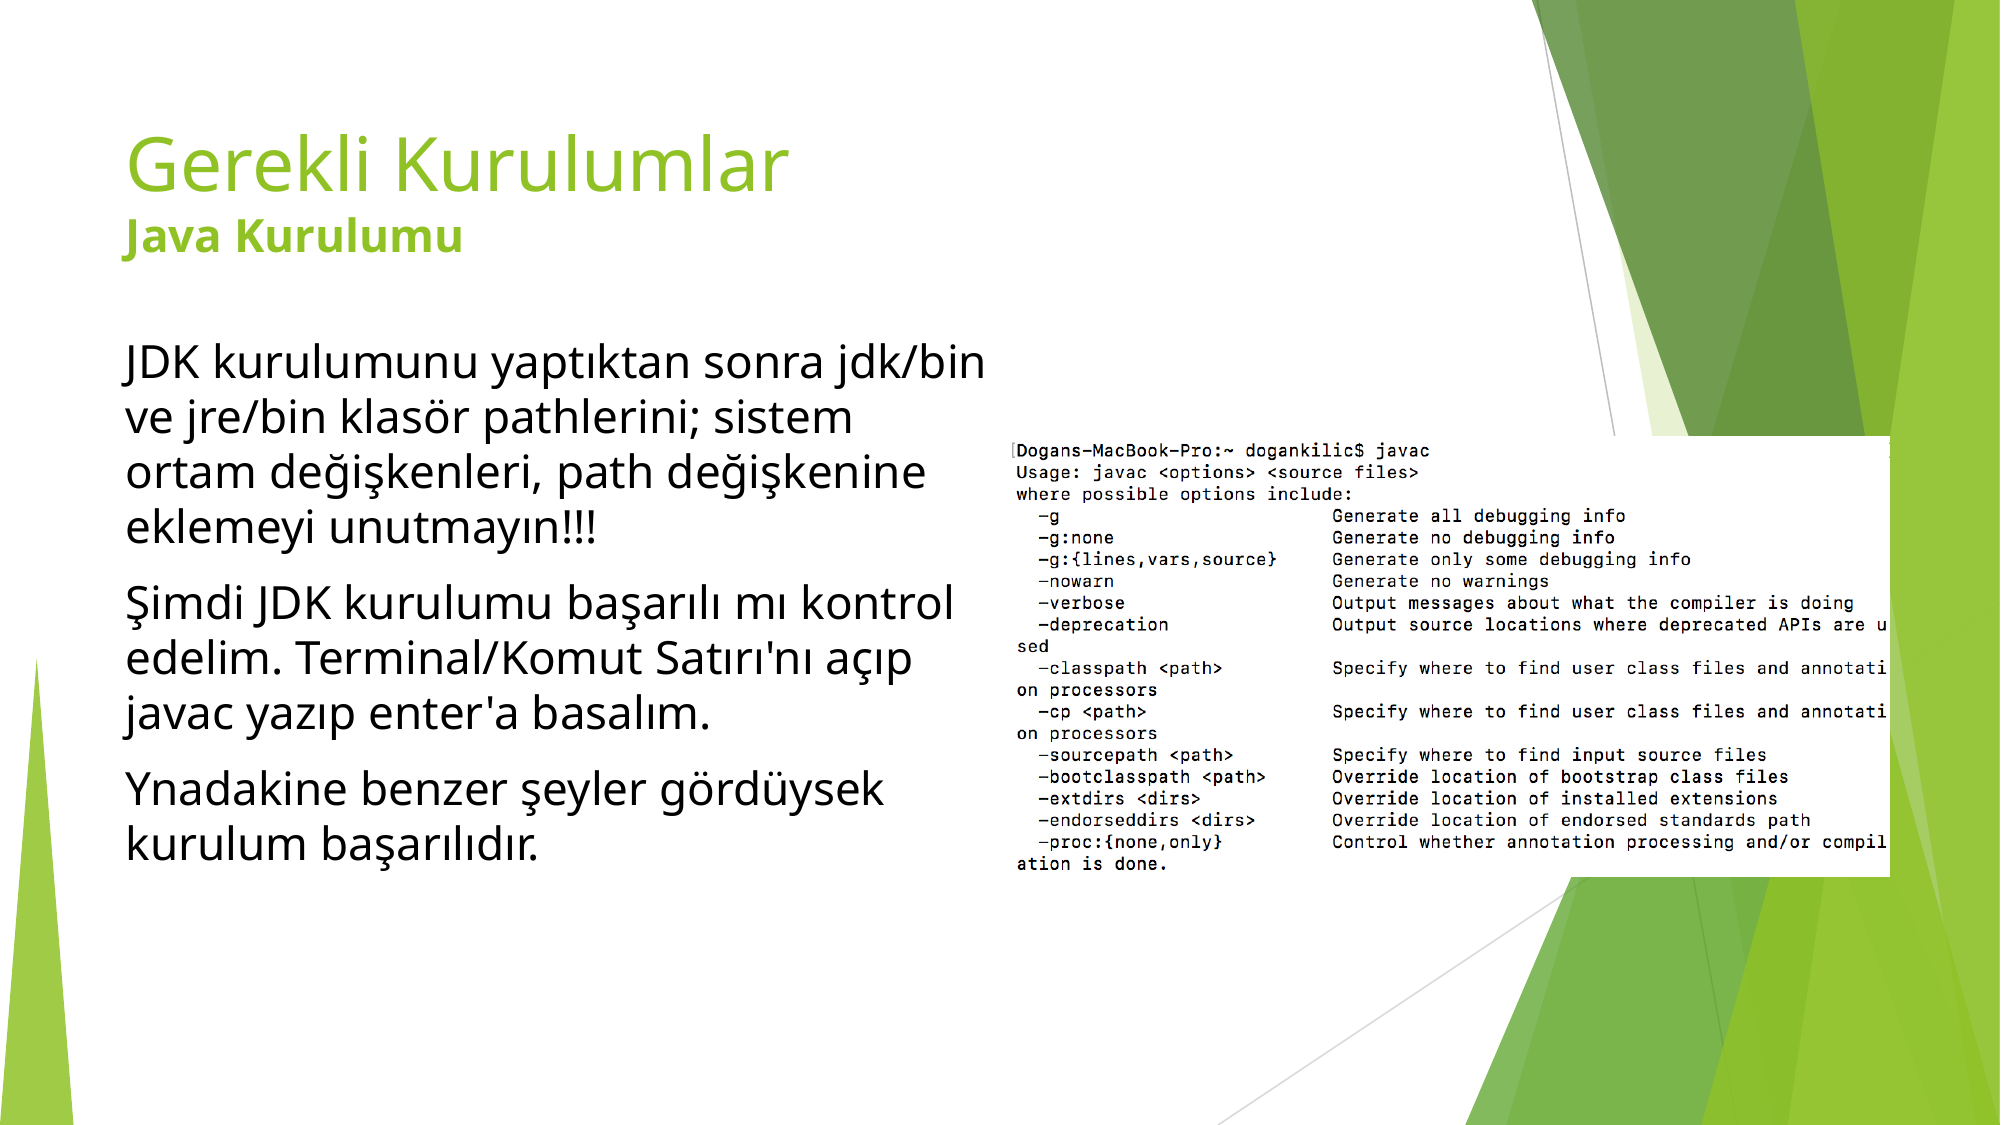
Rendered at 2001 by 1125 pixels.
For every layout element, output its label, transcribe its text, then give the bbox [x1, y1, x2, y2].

picture [1010, 436, 1890, 877]
title Gerekli Kurulumlar Java Kurulumu [111, 109, 1522, 326]
list JDK kurulumunu yaptıktan sonra jdk/bin ve jre/bin klasör pathlerini; sistem ortam değişkenleri, path değişkenine eklemeyi unutmayın!!! Şimdi JDK kurulumu başarılı mı kontrol edelim. Terminal/Komut Satırı'nı açıp javac yazıp enter'a basalım. Ynadakine benzer şeyler gördüysek kurulum başarılıdır. [111, 325, 1011, 963]
